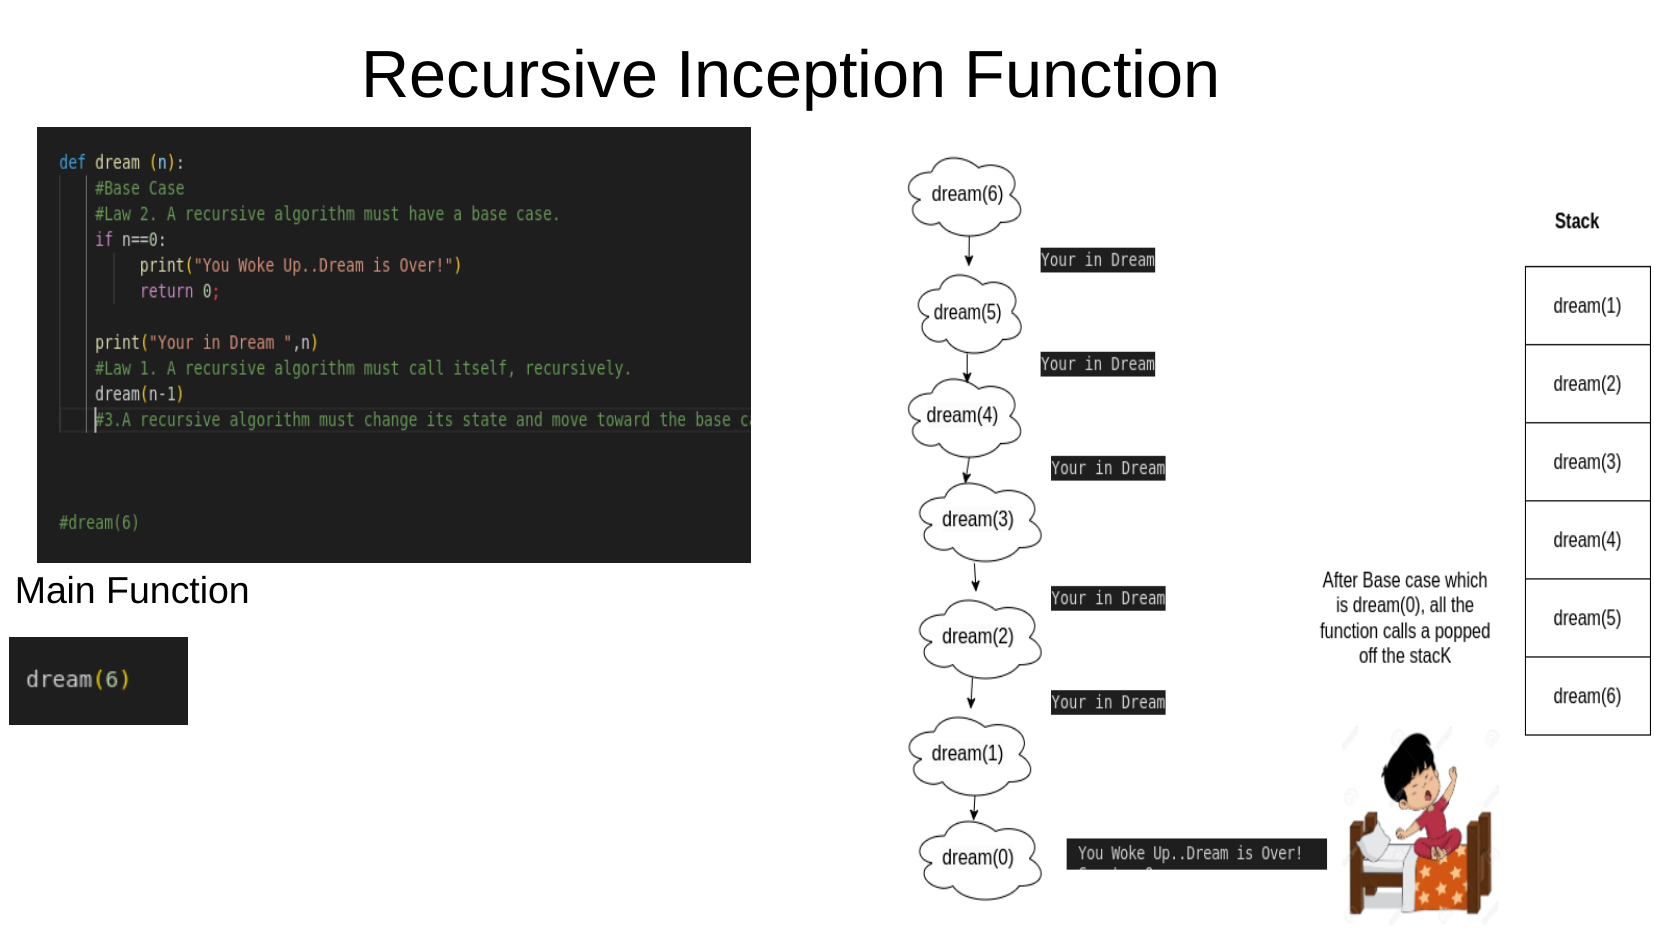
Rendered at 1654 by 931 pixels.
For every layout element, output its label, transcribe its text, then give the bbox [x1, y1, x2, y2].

picture [900, 149, 1651, 931]
title Recursive Inception Function [82, 37, 1501, 113]
picture [37, 127, 751, 563]
text_box Main Function [0, 562, 413, 662]
picture [9, 637, 188, 725]
